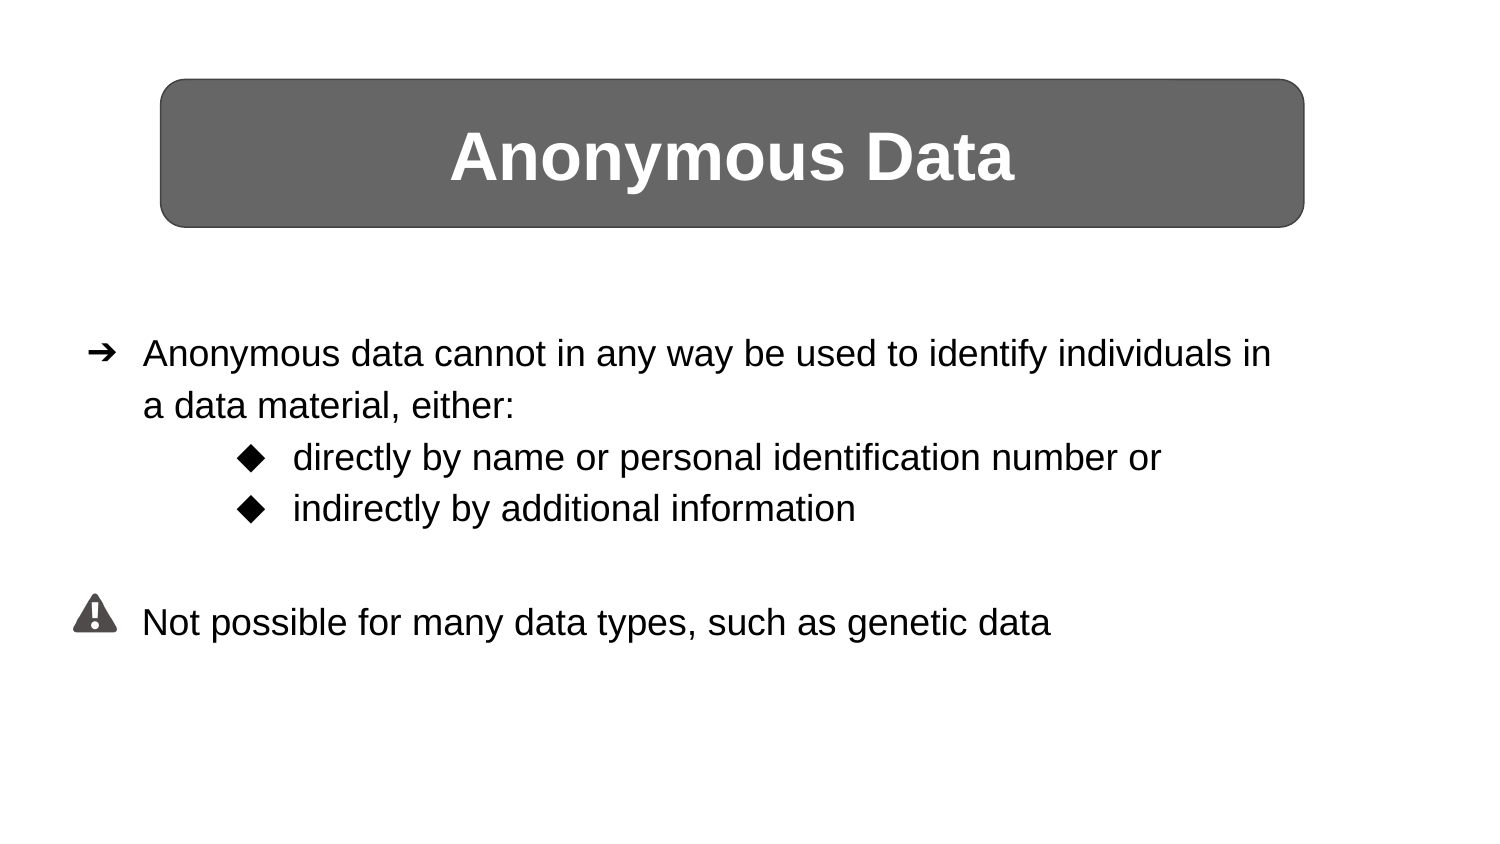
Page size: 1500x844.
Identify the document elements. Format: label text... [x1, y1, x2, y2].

text_box Not possible for many data types, such as genetic data [141, 577, 1363, 672]
text_box Anonymous data cannot in any way be used to identify individuals in a data material, either: directly by name or personal identification number or indirectly by additional information [67, 308, 1289, 542]
text_box Anonymous Data [160, 79, 1304, 228]
picture [50, 570, 130, 654]
